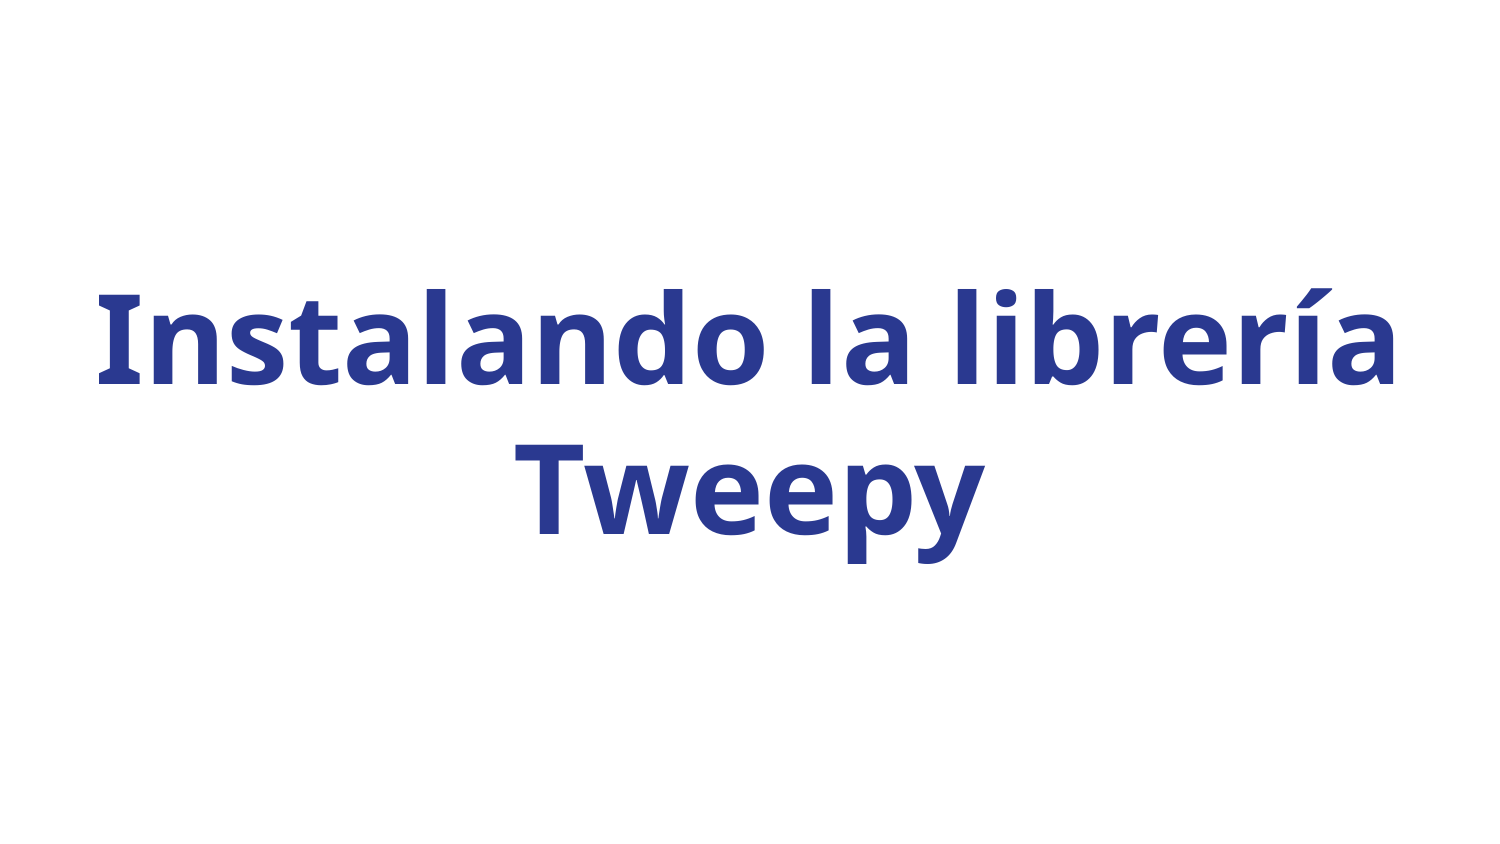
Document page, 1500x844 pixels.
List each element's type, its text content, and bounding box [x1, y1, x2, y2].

title Instalando la librería Tweepy [51, 244, 1449, 600]
